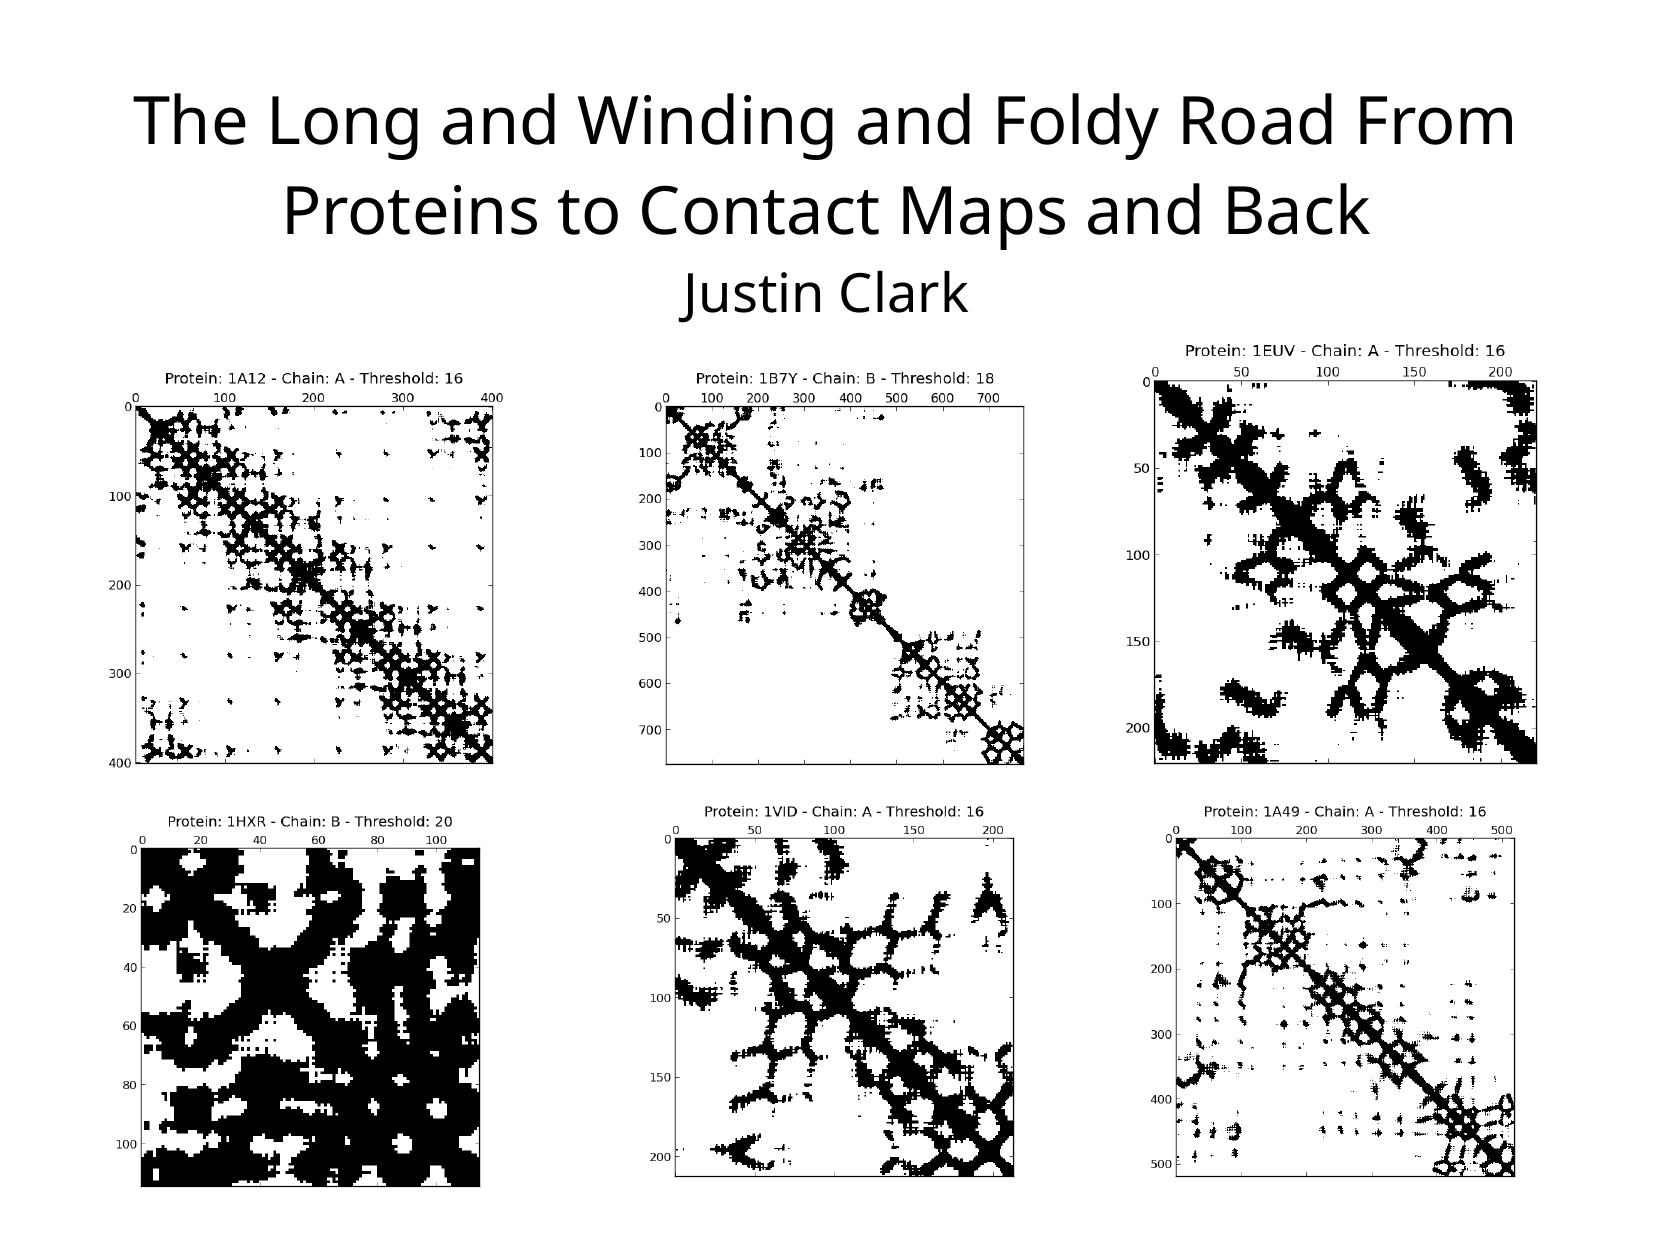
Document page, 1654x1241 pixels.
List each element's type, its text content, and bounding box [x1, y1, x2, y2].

picture [596, 344, 1057, 1216]
title The Long and Winding and Foldy Road From Proteins to Contact Maps and Back Justin Clark [82, 0, 1571, 440]
picture [1080, 314, 1572, 1216]
picture [66, 344, 526, 1226]
